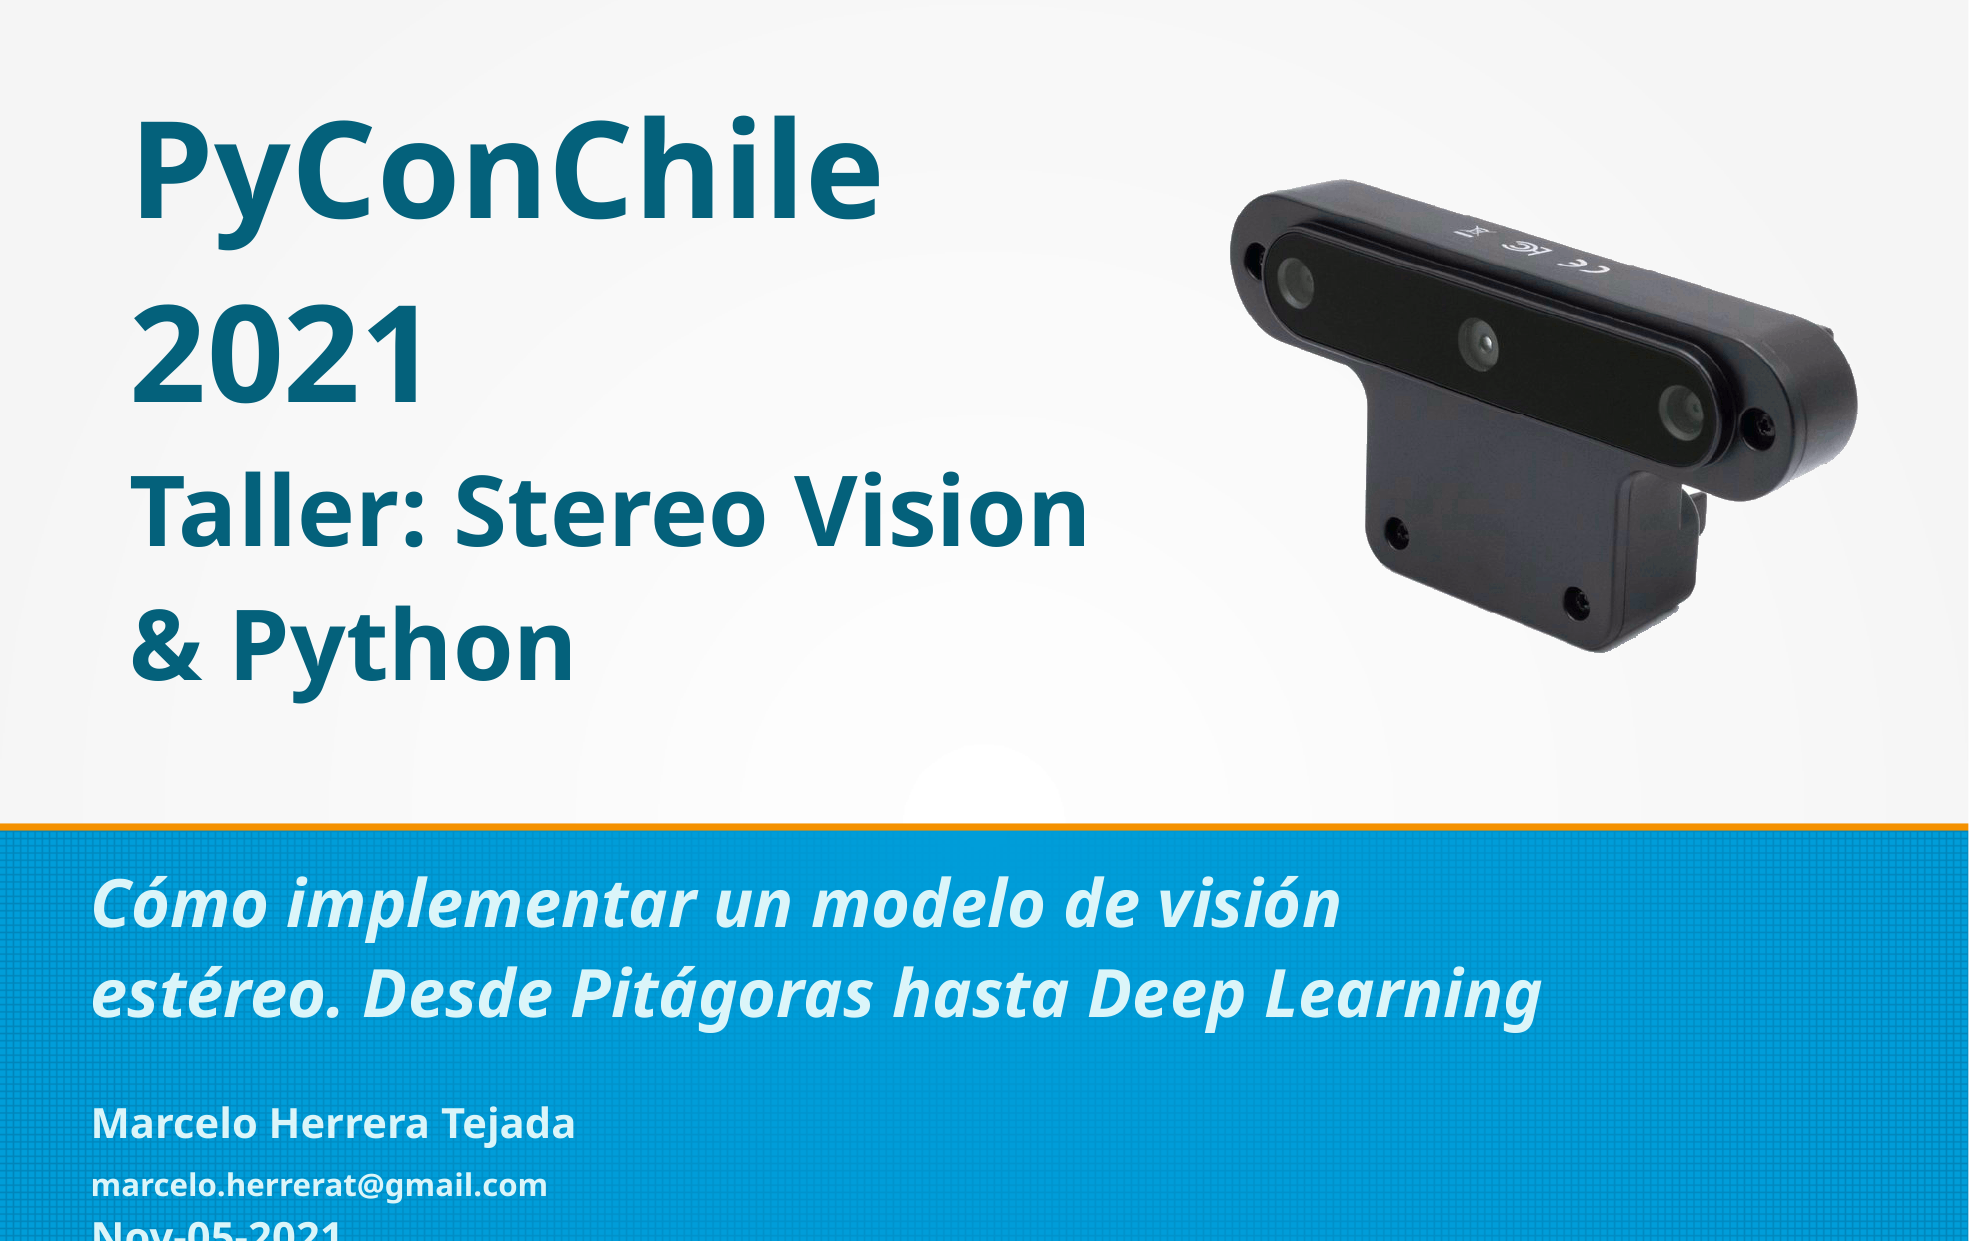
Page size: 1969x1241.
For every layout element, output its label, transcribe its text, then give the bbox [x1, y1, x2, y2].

picture [0, 0, 1969, 830]
title PyConChile 2021 Taller: Stereo Vision & Python [129, 70, 1249, 709]
subtitle Cómo implementar un modelo de visión estéreo. Desde Pitágoras hasta Deep Learning Marcelo Herrera Tejada marcelo.herrerat@gmail.com Nov-05-2021 [90, 855, 1861, 1206]
